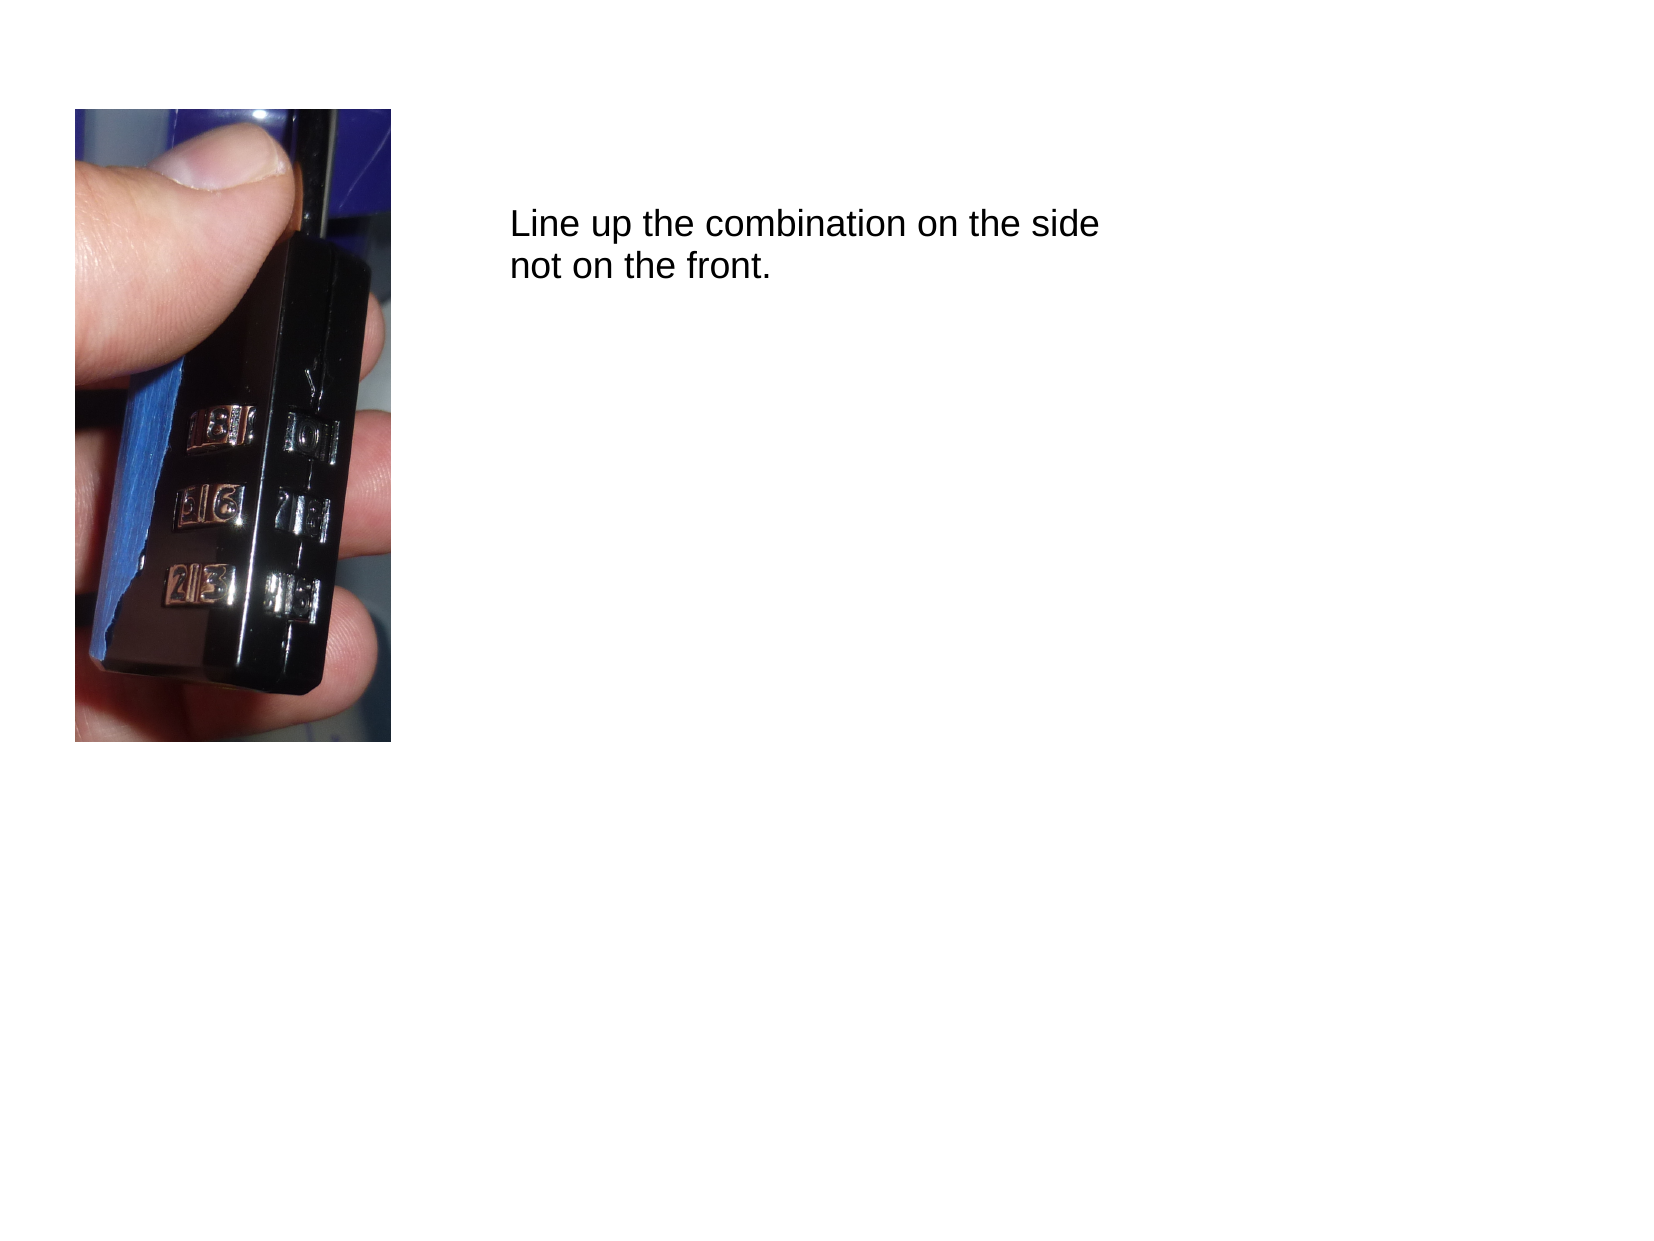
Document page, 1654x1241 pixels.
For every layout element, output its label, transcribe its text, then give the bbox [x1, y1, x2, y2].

picture [75, 109, 391, 742]
text_box Line up the combination on the side not on the front. [495, 195, 1171, 293]
